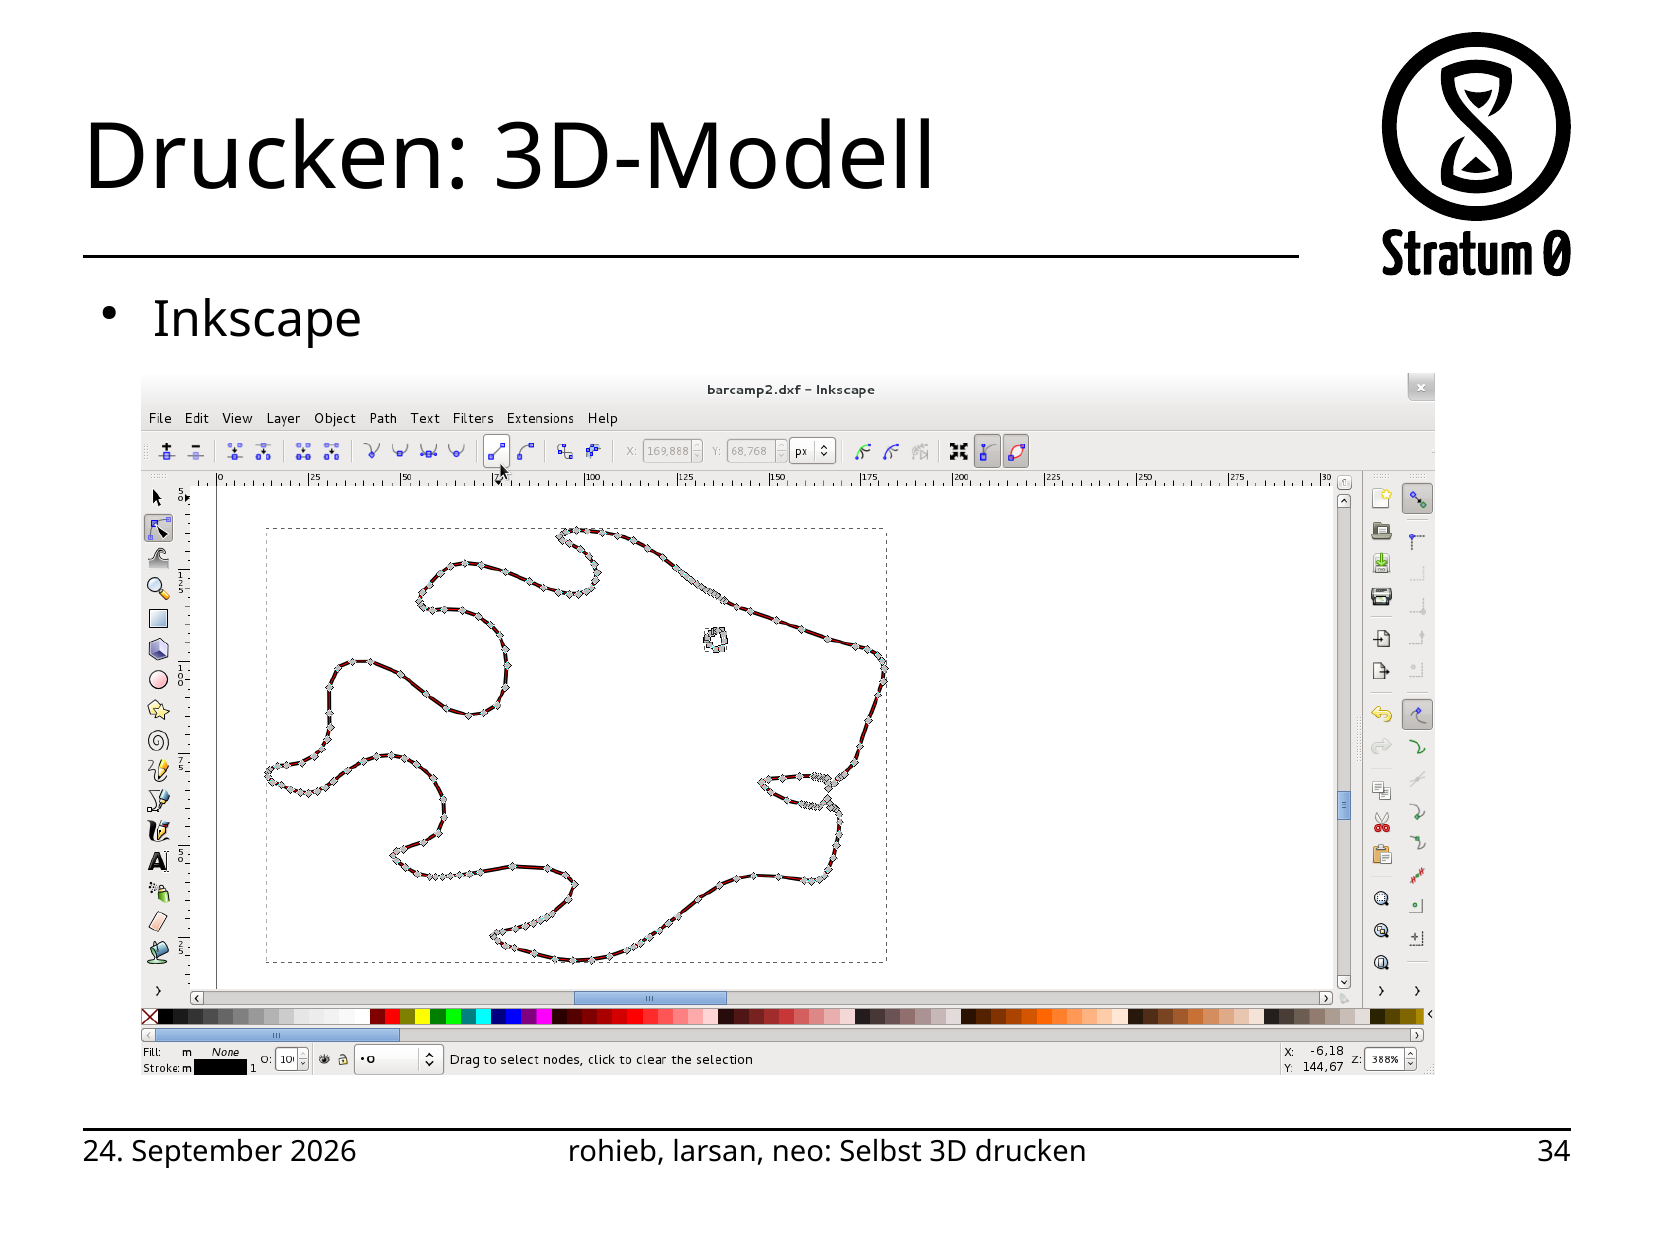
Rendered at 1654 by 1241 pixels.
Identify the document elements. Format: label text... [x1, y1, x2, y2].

list Inkscape [82, 290, 1538, 1010]
title Drucken: 3D-Modell [82, 49, 1300, 257]
picture [141, 373, 1435, 1075]
